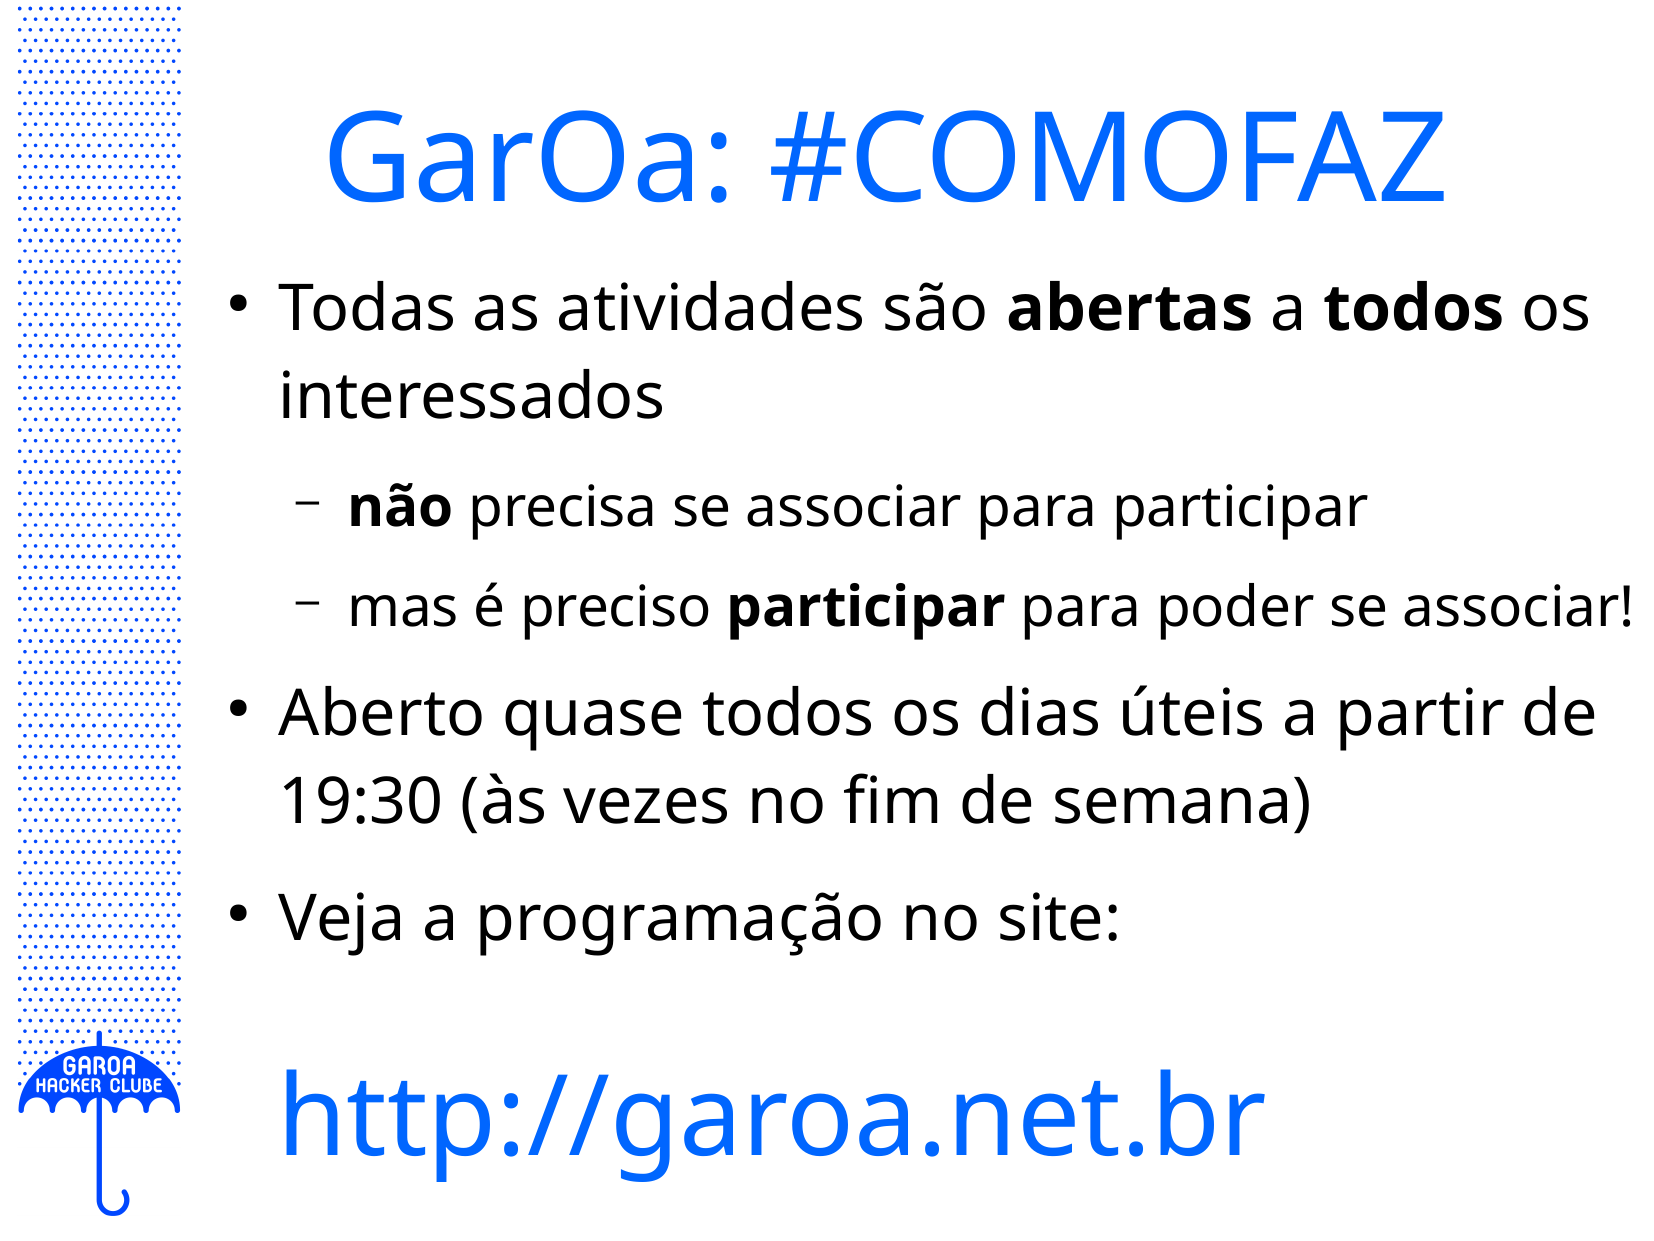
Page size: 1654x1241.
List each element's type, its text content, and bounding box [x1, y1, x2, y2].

picture [17, 0, 181, 1216]
title GarOa: #COMOFAZ [141, 49, 1630, 257]
text_box http://garoa.net.br [262, 1027, 1576, 1171]
list Todas as atividades são abertas a todos os interessados não precisa se associar para participar mas é preciso participar para poder se associar! Aberto quase todos os dias úteis a partir de 19:30 (às vezes no fim de semana) Veja a programação no site: [210, 260, 1636, 1021]
